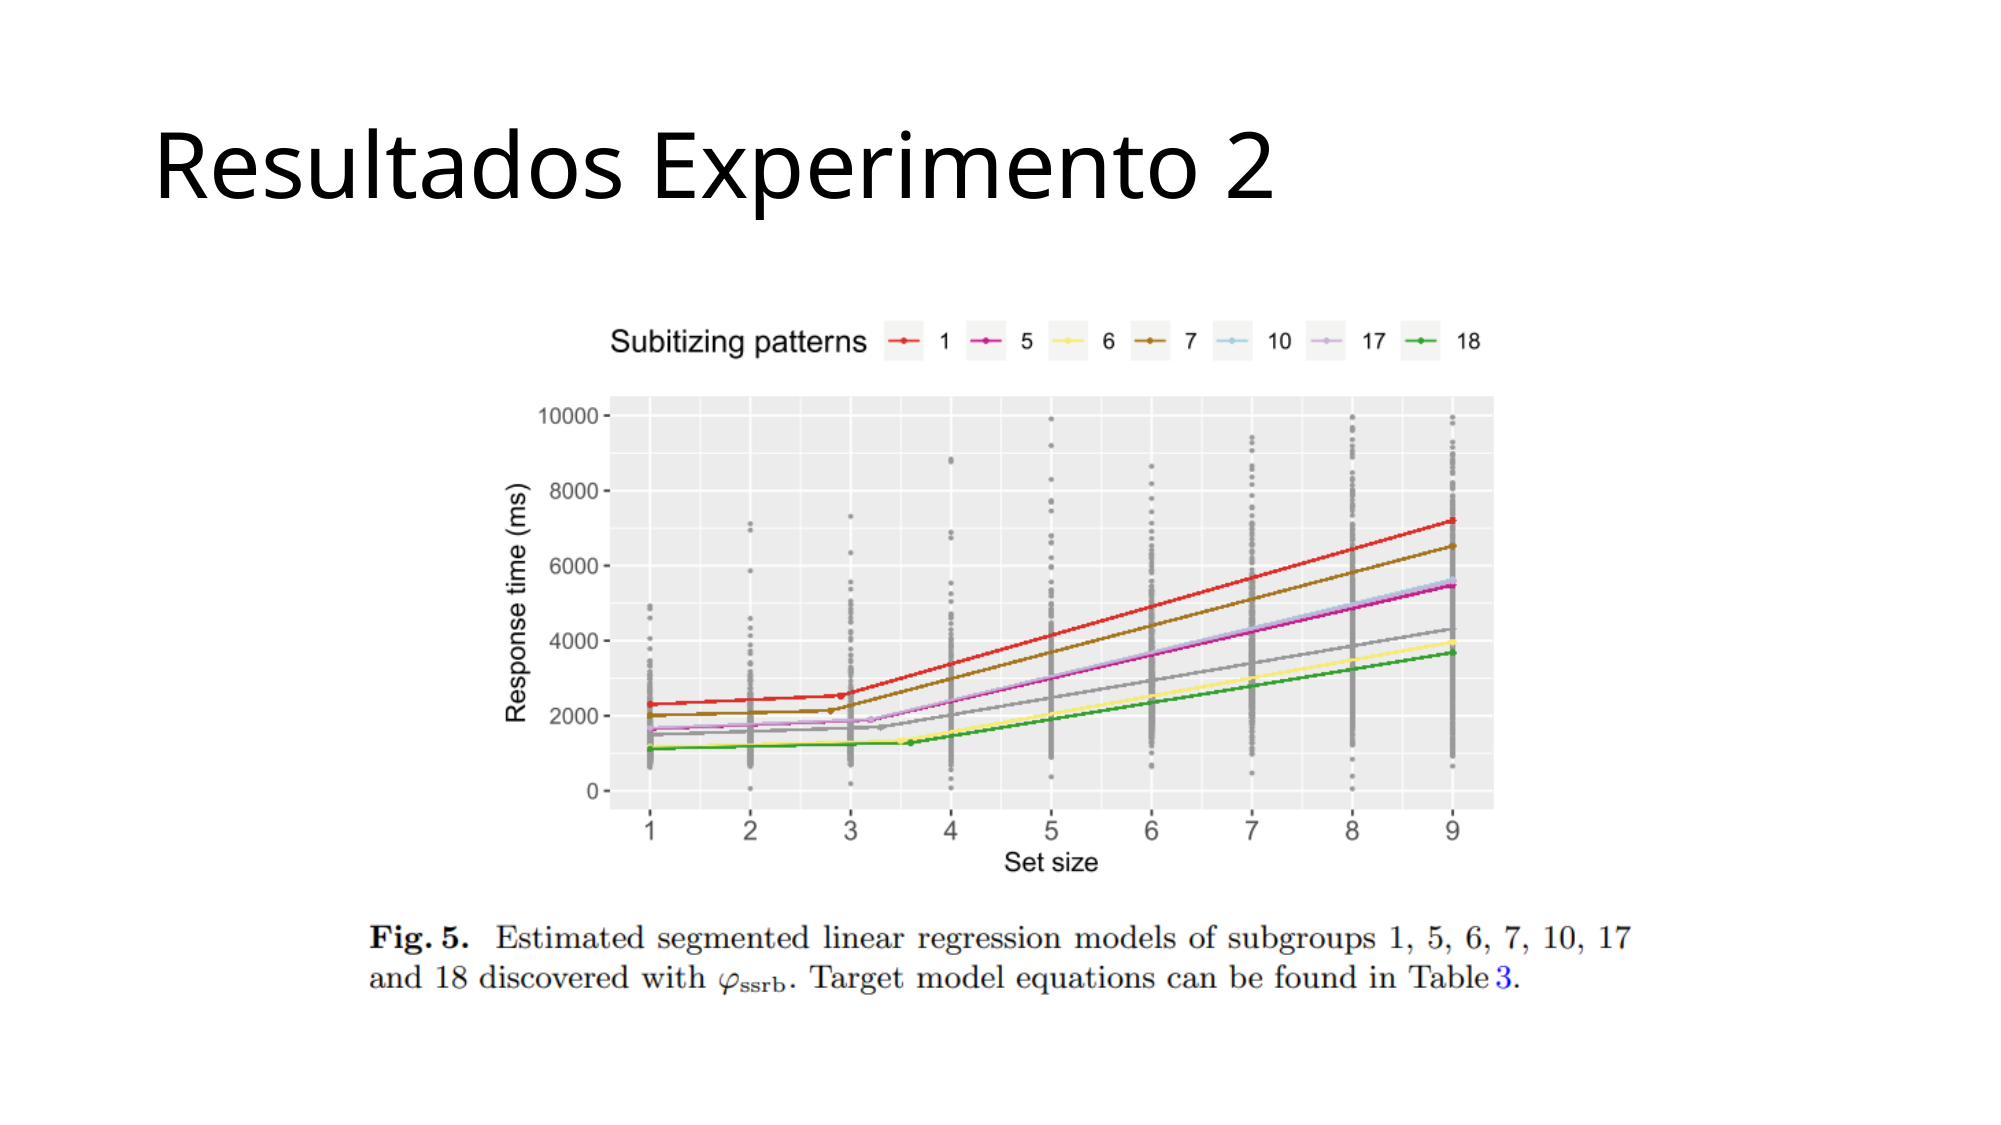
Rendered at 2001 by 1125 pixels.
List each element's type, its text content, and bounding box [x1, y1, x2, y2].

picture [343, 299, 1657, 1014]
title Resultados Experimento 2 [137, 59, 1863, 278]
